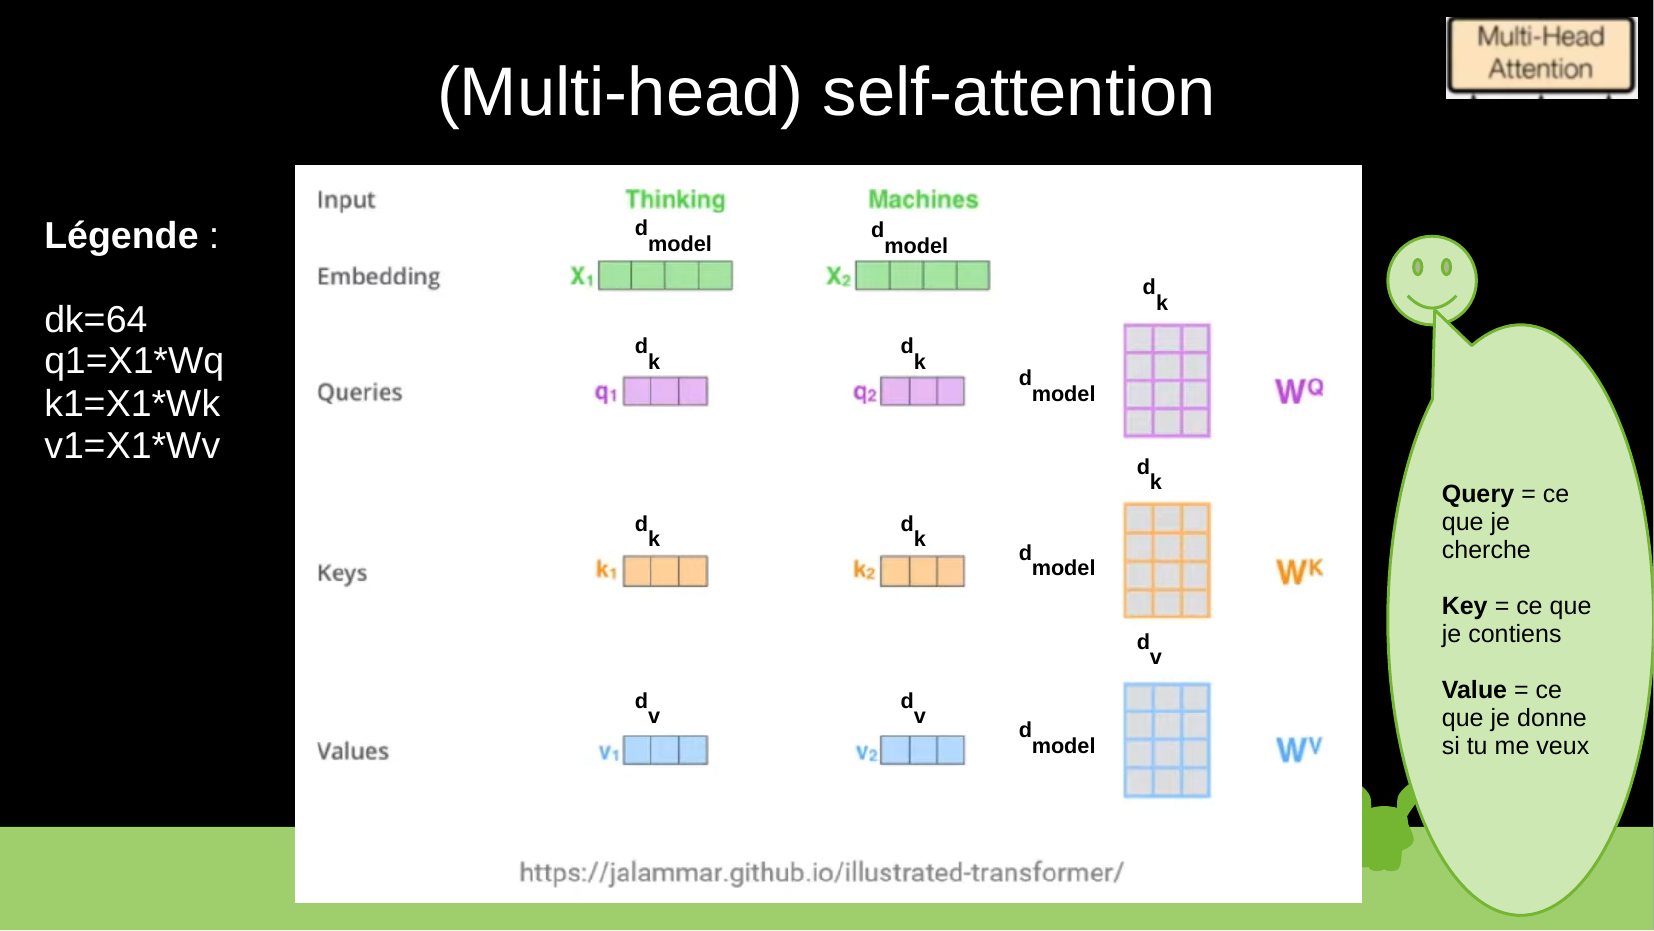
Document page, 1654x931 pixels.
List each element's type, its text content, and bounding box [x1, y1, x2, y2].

text_box dv [620, 679, 739, 736]
text_box [1387, 236, 1477, 325]
text_box Query = ce que je cherche Key = ce que je contiens Value = ce que je donne si tu me veux [1387, 309, 1654, 916]
text_box dk [620, 324, 739, 382]
text_box dk [885, 501, 1004, 559]
picture [1446, 17, 1638, 99]
text_box dv [1122, 620, 1241, 677]
text_box dmodel [856, 208, 975, 266]
text_box dk [620, 501, 739, 559]
text_box dk [1127, 265, 1247, 323]
picture [295, 165, 1362, 903]
title (Multi-head) self-attention [88, 17, 1565, 166]
text_box dmodel [1003, 531, 1123, 589]
text_box dmodel [620, 206, 739, 264]
text_box dv [885, 679, 1004, 736]
text_box Légende : dk=64 q1=X1*Wq k1=X1*Wk v1=X1*Wv [29, 206, 266, 474]
text_box dmodel [1003, 708, 1123, 766]
text_box dmodel [1003, 356, 1123, 414]
text_box dk [885, 324, 1004, 382]
text_box dk [1122, 445, 1241, 502]
